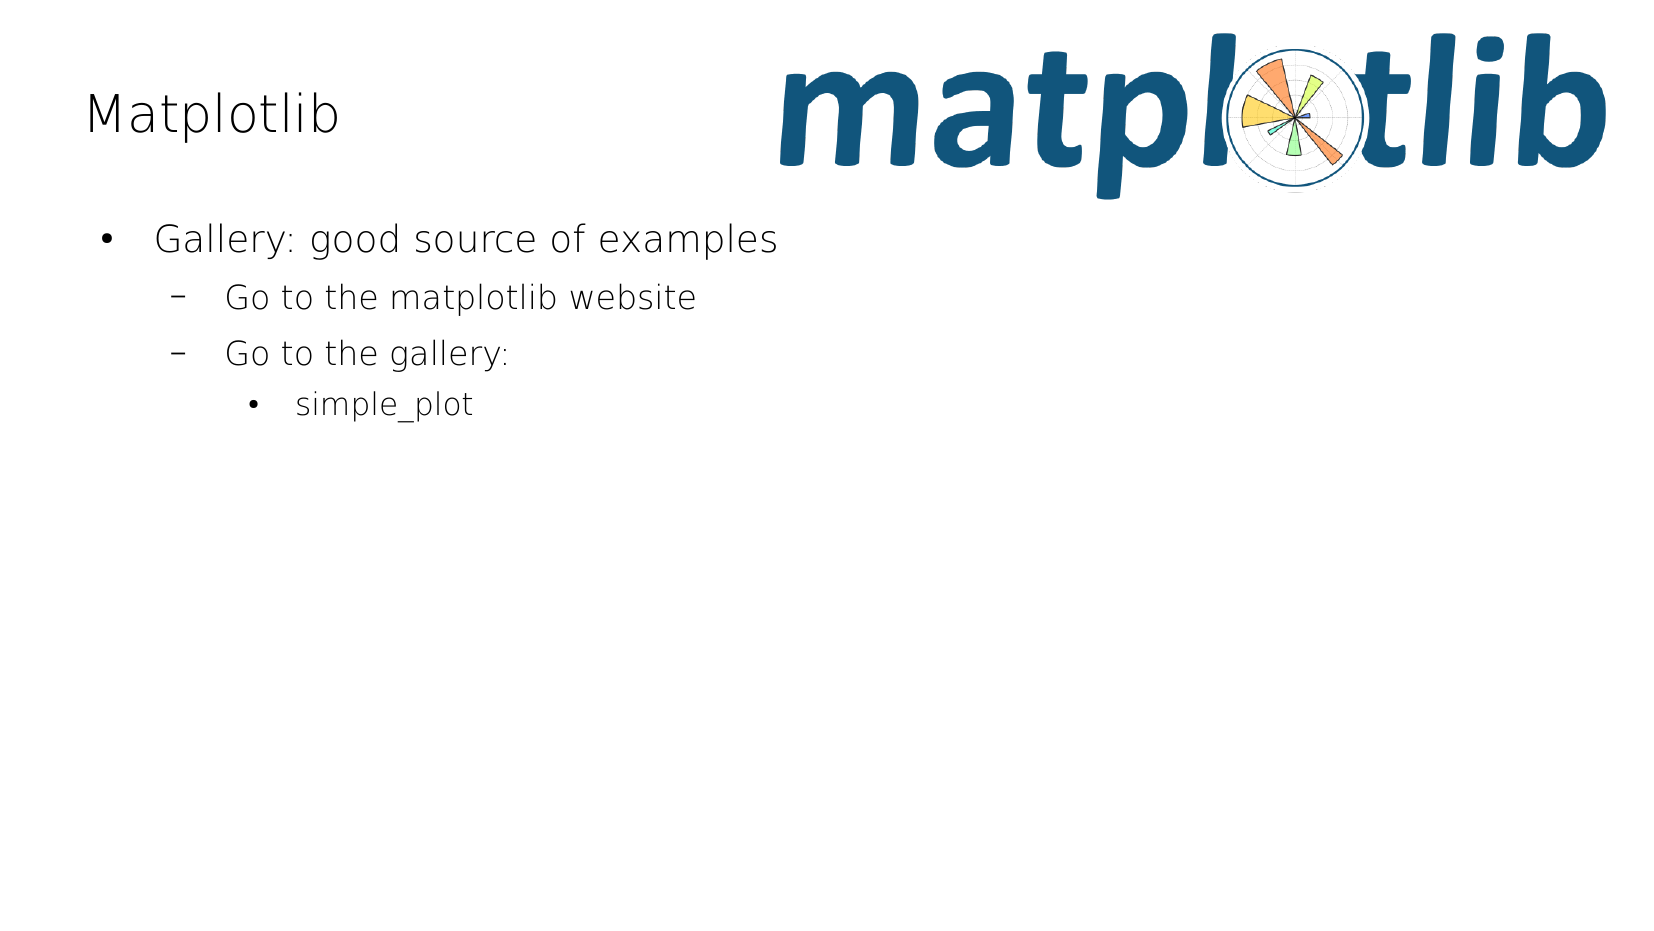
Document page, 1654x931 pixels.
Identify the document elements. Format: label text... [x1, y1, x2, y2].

picture [743, 2, 1653, 221]
list Gallery: good source of examples Go to the matplotlib website Go to the gallery: simple_plot [82, 217, 1571, 758]
title Matplotlib [82, 37, 743, 193]
